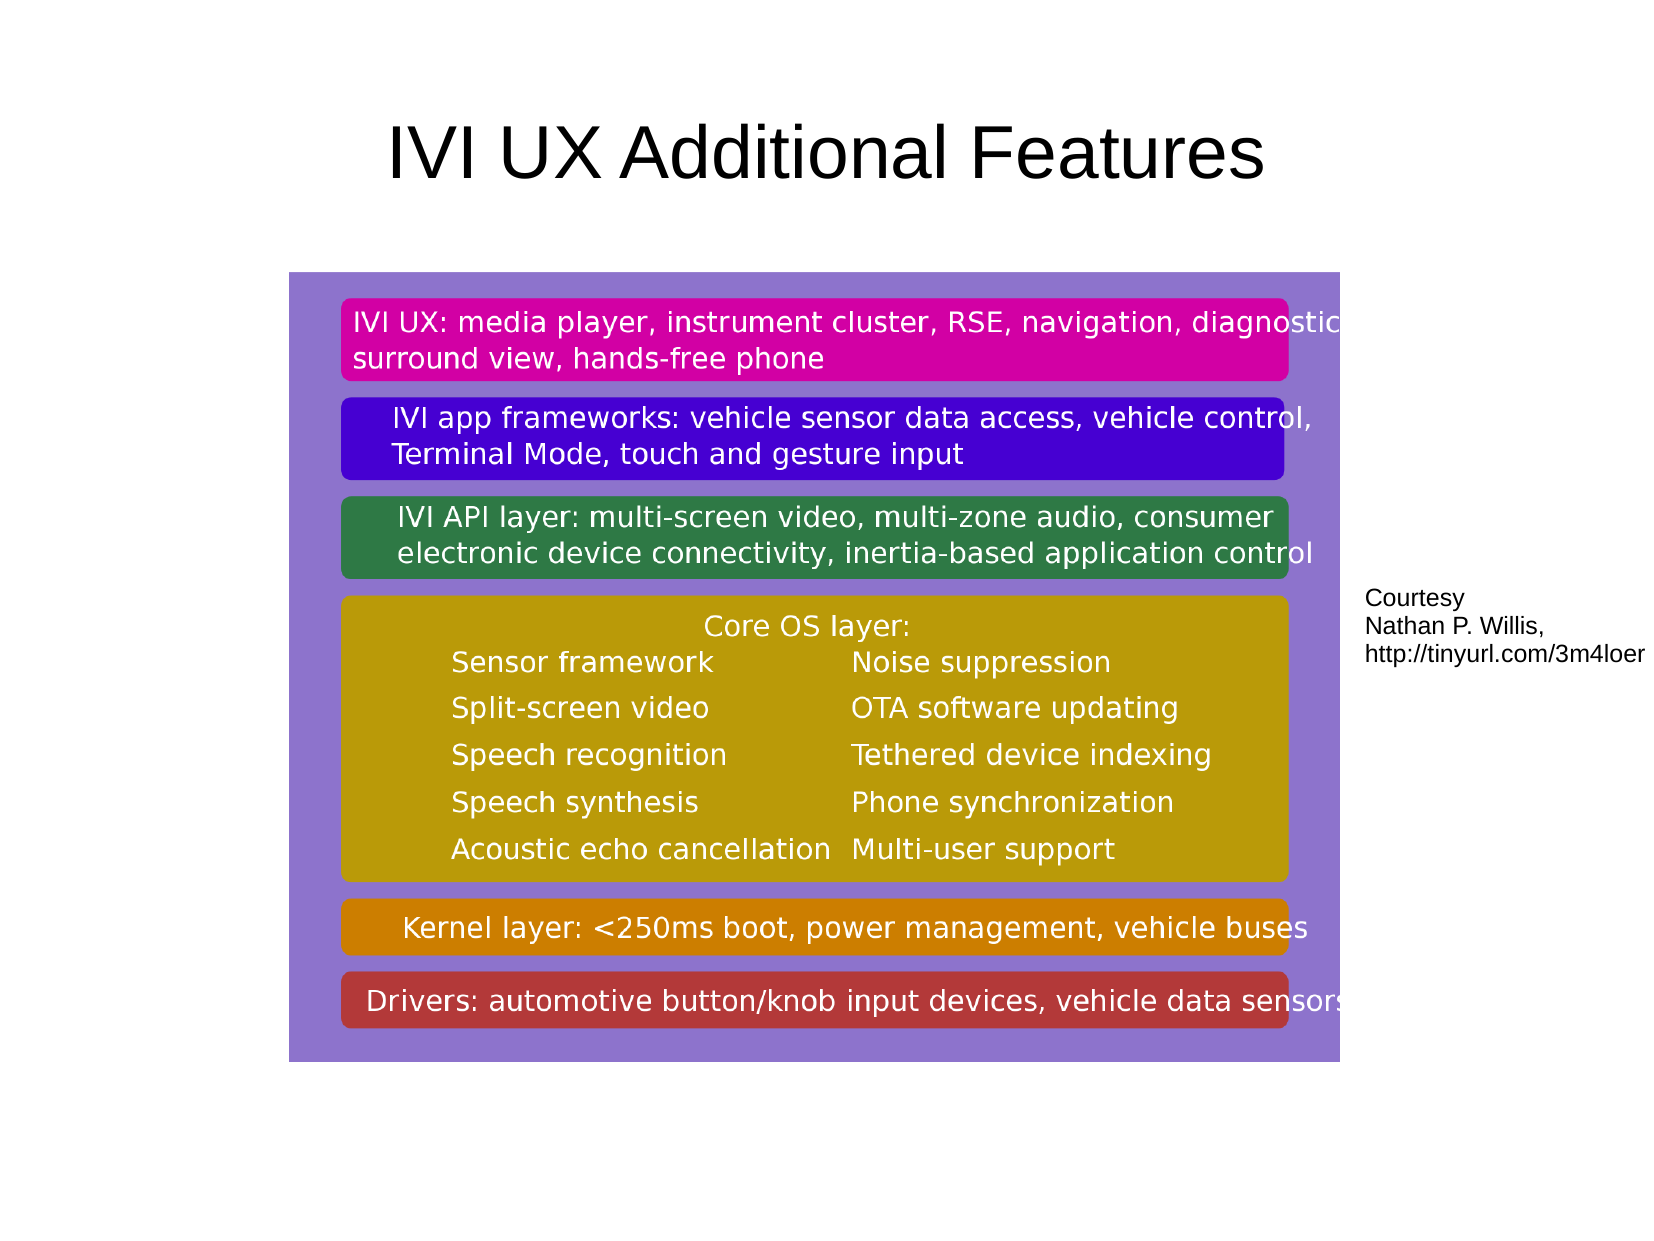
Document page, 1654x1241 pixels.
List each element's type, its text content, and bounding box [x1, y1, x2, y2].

picture [289, 272, 1340, 1062]
title IVI UX Additional Features [82, 49, 1571, 257]
text_box Courtesy Nathan P. Willis, http://tinyurl.com/3m4loer [1350, 576, 1654, 676]
